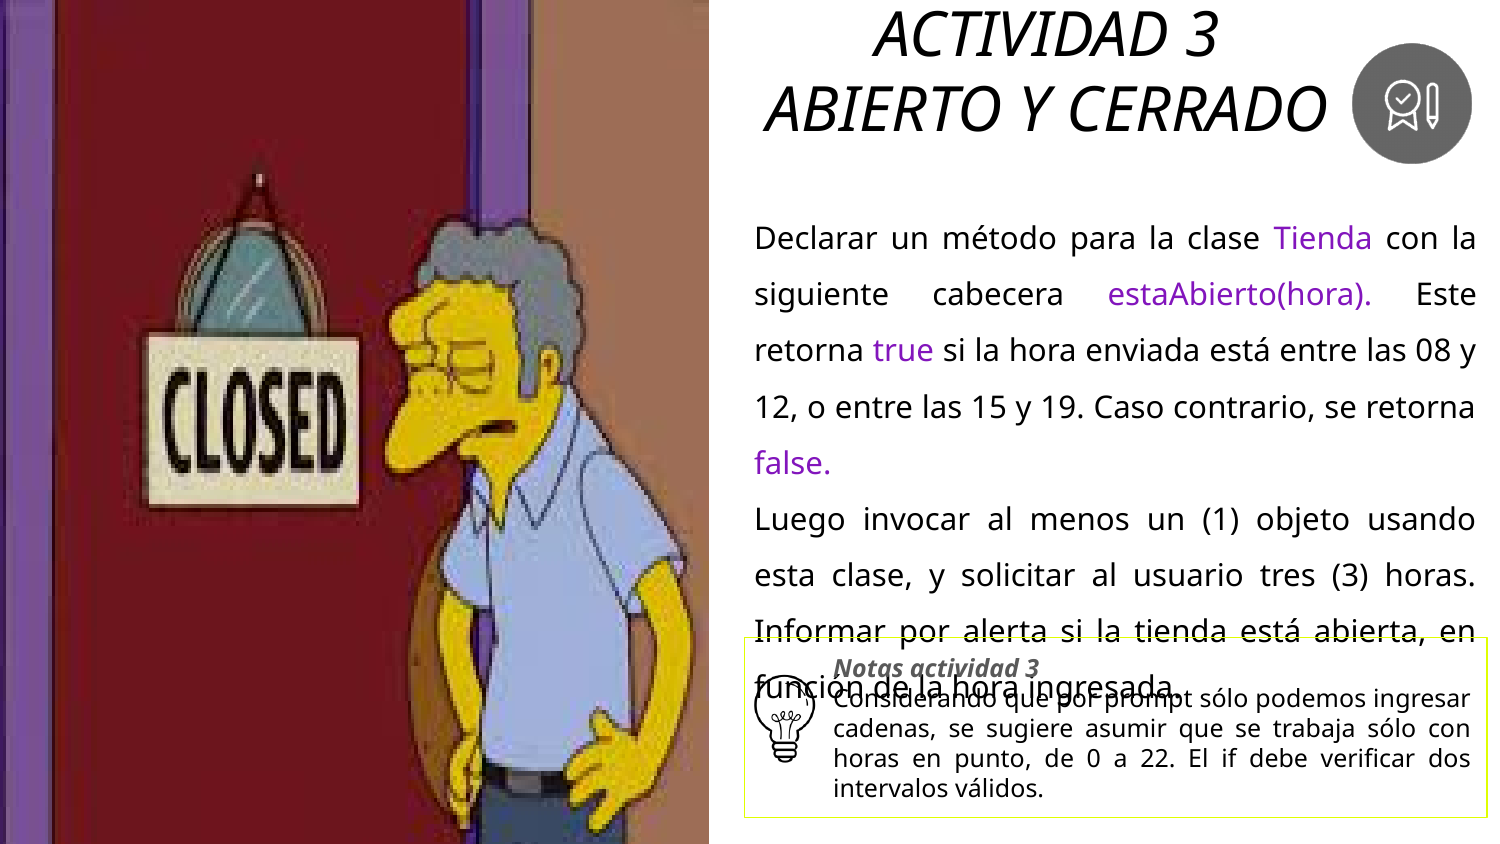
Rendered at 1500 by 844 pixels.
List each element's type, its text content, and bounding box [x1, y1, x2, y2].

text_box Notas actividad 3 Considerando que por prompt sólo podemos ingresar cadenas, se sugiere asumir que se trabaja sólo con horas en punto, de 0 a 22. El if debe verificar dos intervalos válidos. [744, 637, 1487, 818]
picture [1352, 43, 1472, 164]
text_box Declarar un método para la clase Tienda con la siguiente cabecera estaAbierto(hora). Este retorna true si la hora enviada está entre las 08 y 12, o entre las 15 y 19. Caso contrario, se retorna false. Luego invocar al menos un (1) objeto usando esta clase, y solicitar al usuario tres (3) horas. Informar por alerta si la tienda está abierta, en función de la hora ingresada. [739, 184, 1493, 756]
text_box ACTIVIDAD 3 ABIERTO Y CERRADO [737, 0, 1359, 142]
picture [0, 0, 709, 844]
picture [750, 671, 817, 764]
